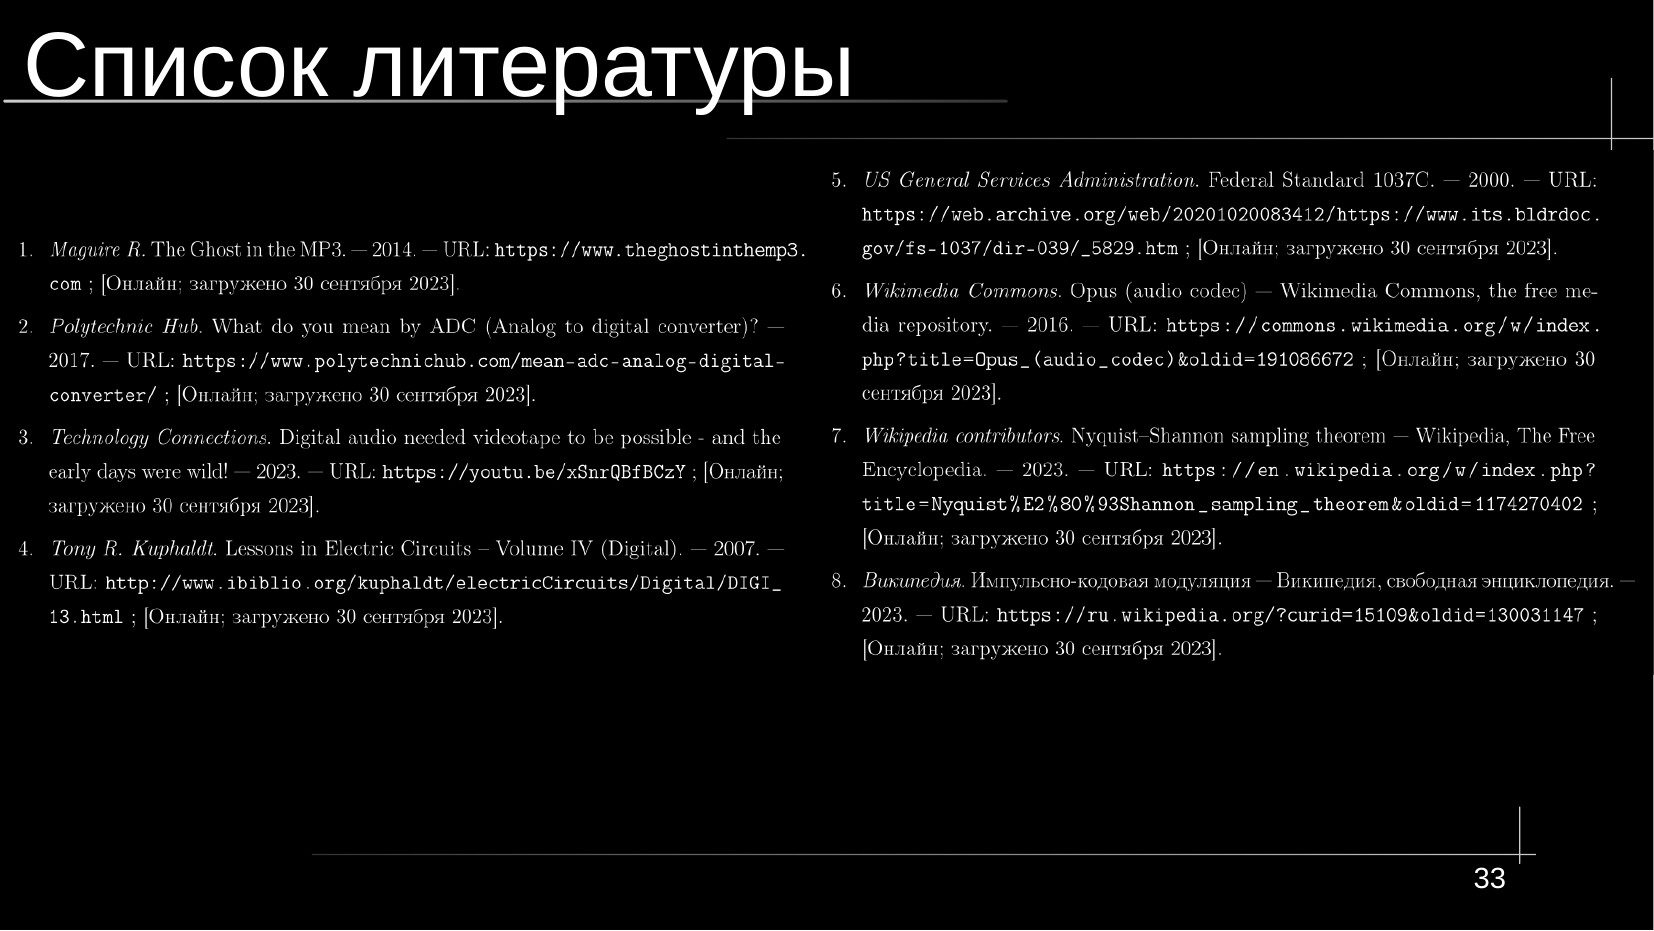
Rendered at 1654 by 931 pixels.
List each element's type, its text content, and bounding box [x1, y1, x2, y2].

picture [0, 150, 1654, 676]
title Список литературы [23, 11, 1589, 119]
